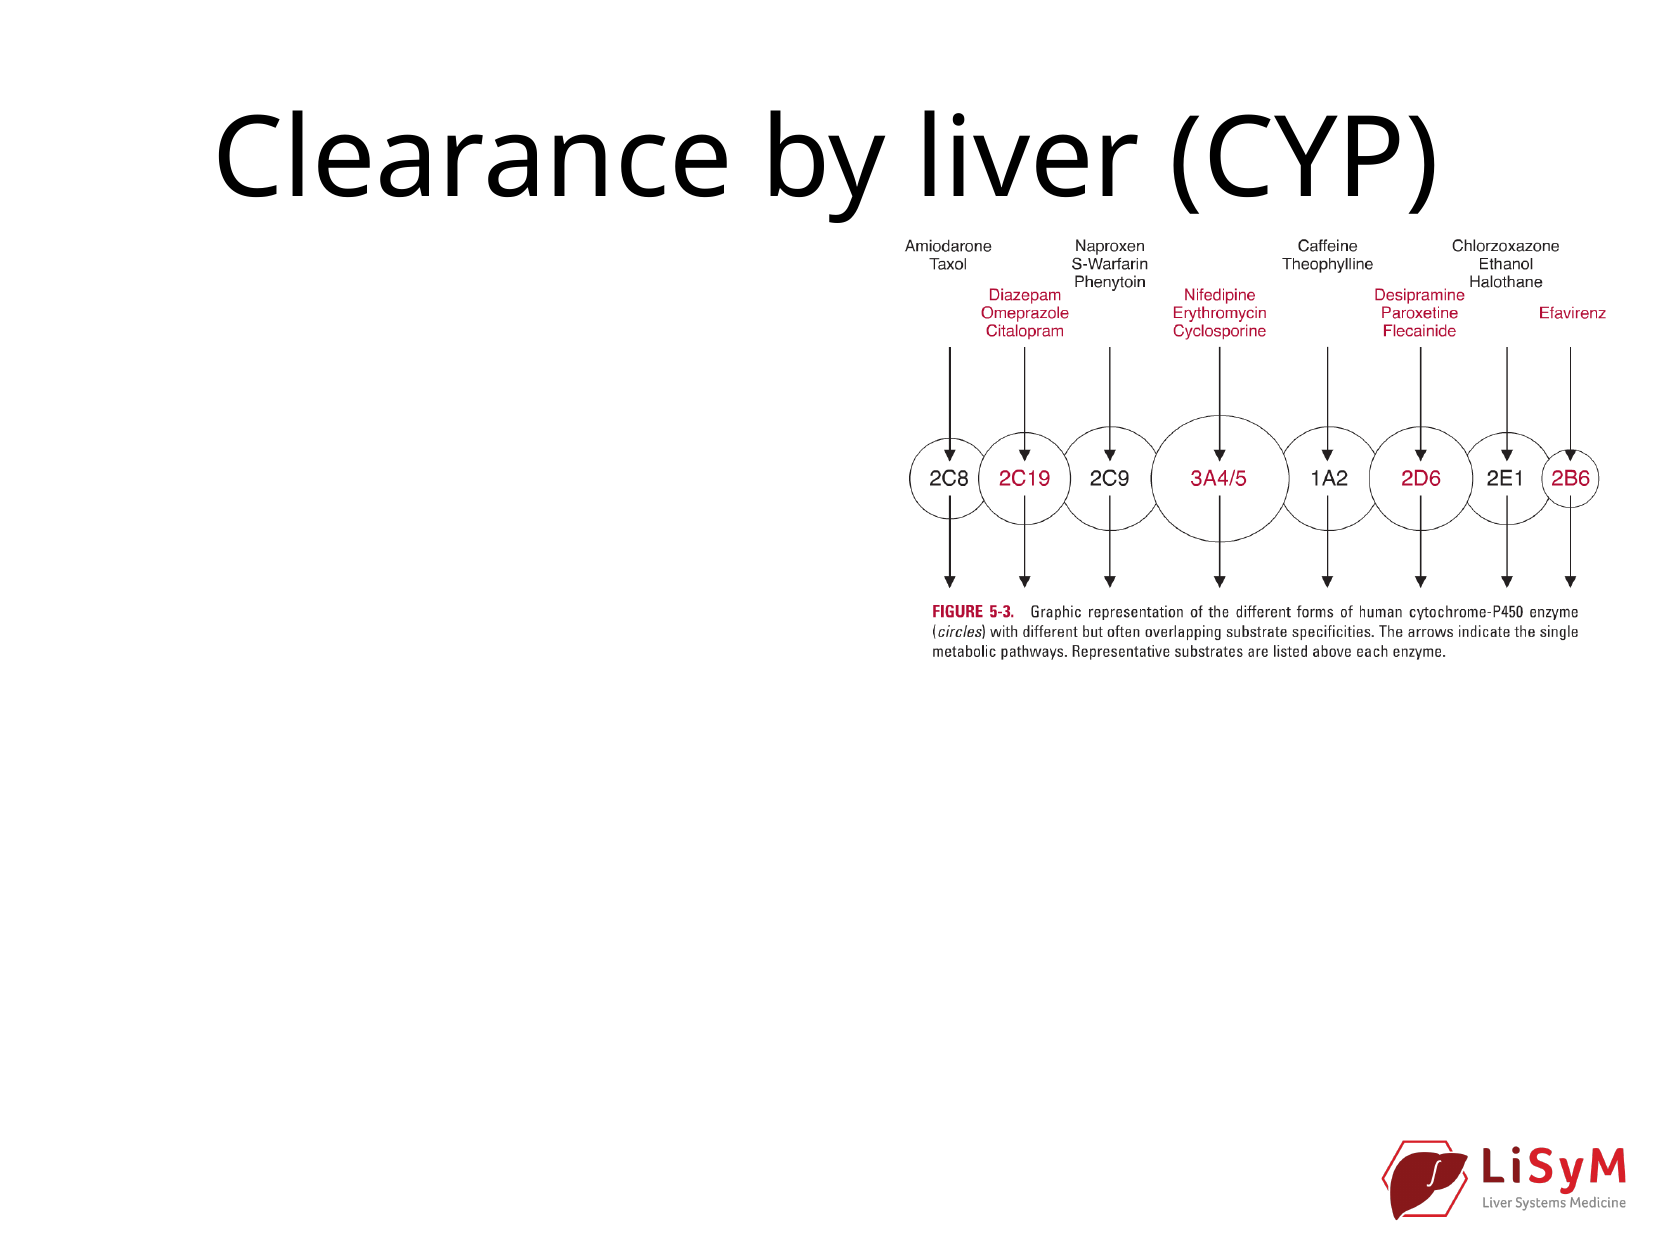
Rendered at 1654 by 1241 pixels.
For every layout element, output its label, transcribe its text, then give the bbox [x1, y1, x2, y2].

picture [904, 239, 1606, 660]
picture [1380, 1139, 1627, 1222]
title Clearance by liver (CYP) [82, 49, 1571, 257]
